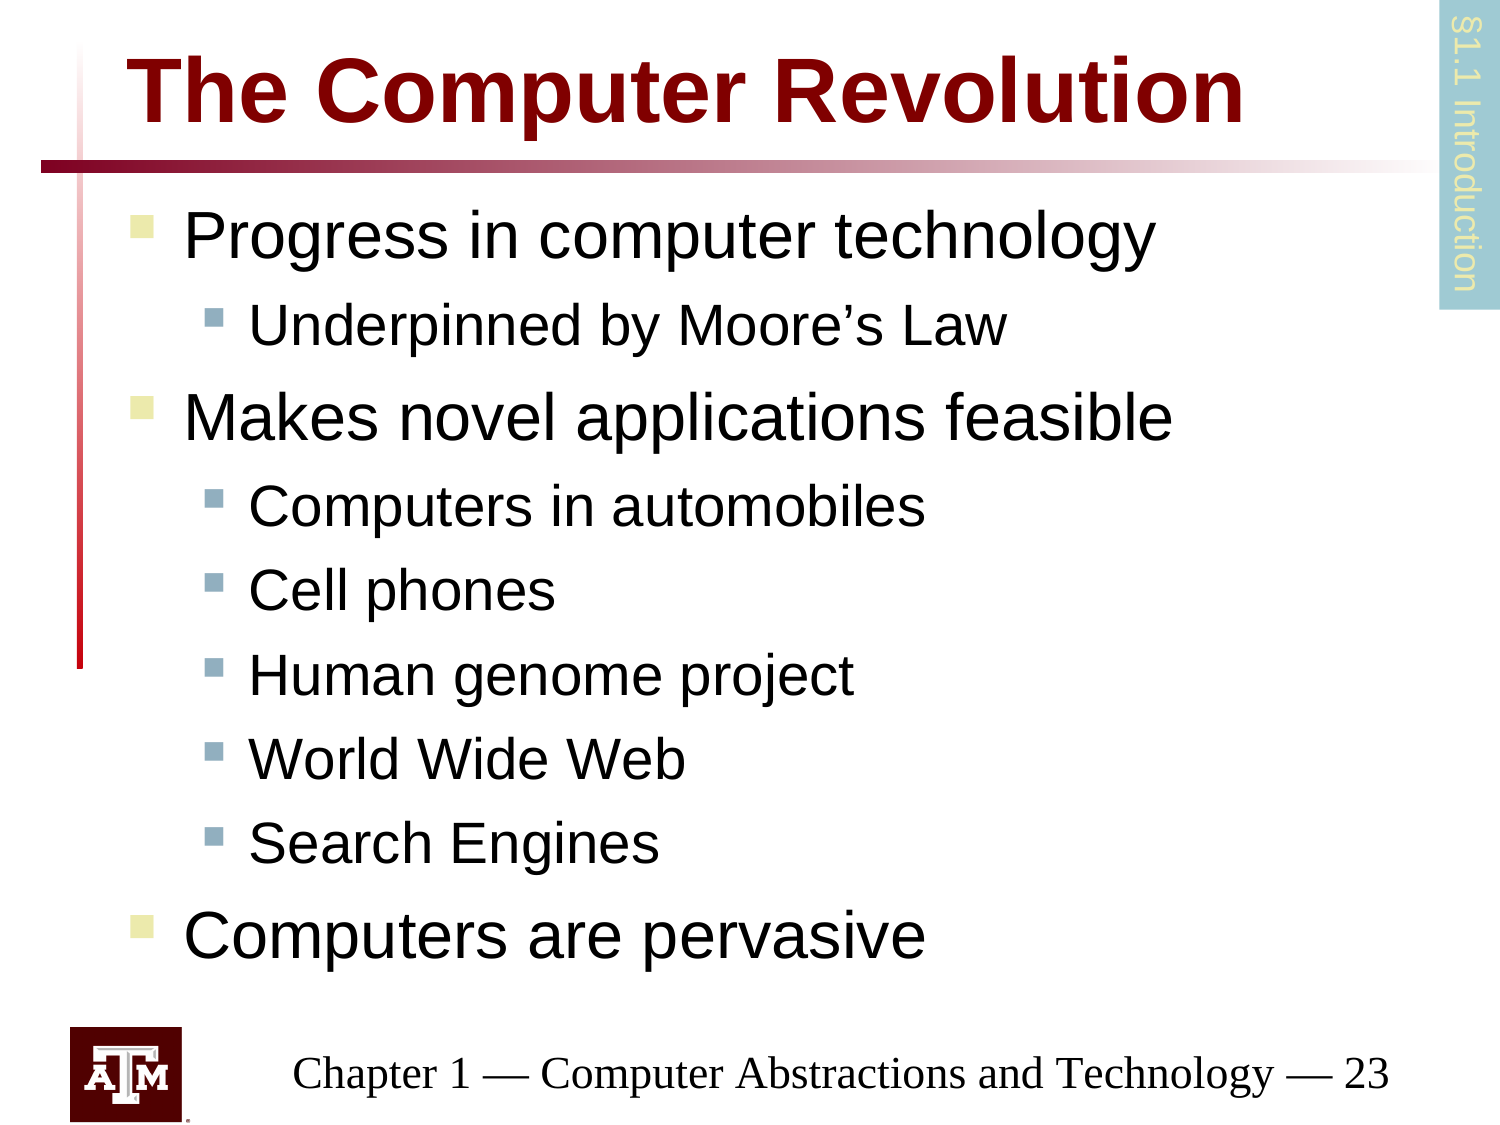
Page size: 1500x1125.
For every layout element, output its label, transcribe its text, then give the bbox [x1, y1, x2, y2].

picture [60, 1023, 196, 1125]
list Progress in computer technology Underpinned by Moore’s Law Makes novel applications feasible Computers in automobiles Cell phones Human genome project World Wide Web Search Engines Computers are pervasive [112, 184, 1469, 1024]
text_box §1.1 Introduction [1439, 0, 1500, 310]
title The Computer Revolution [112, 23, 1439, 149]
